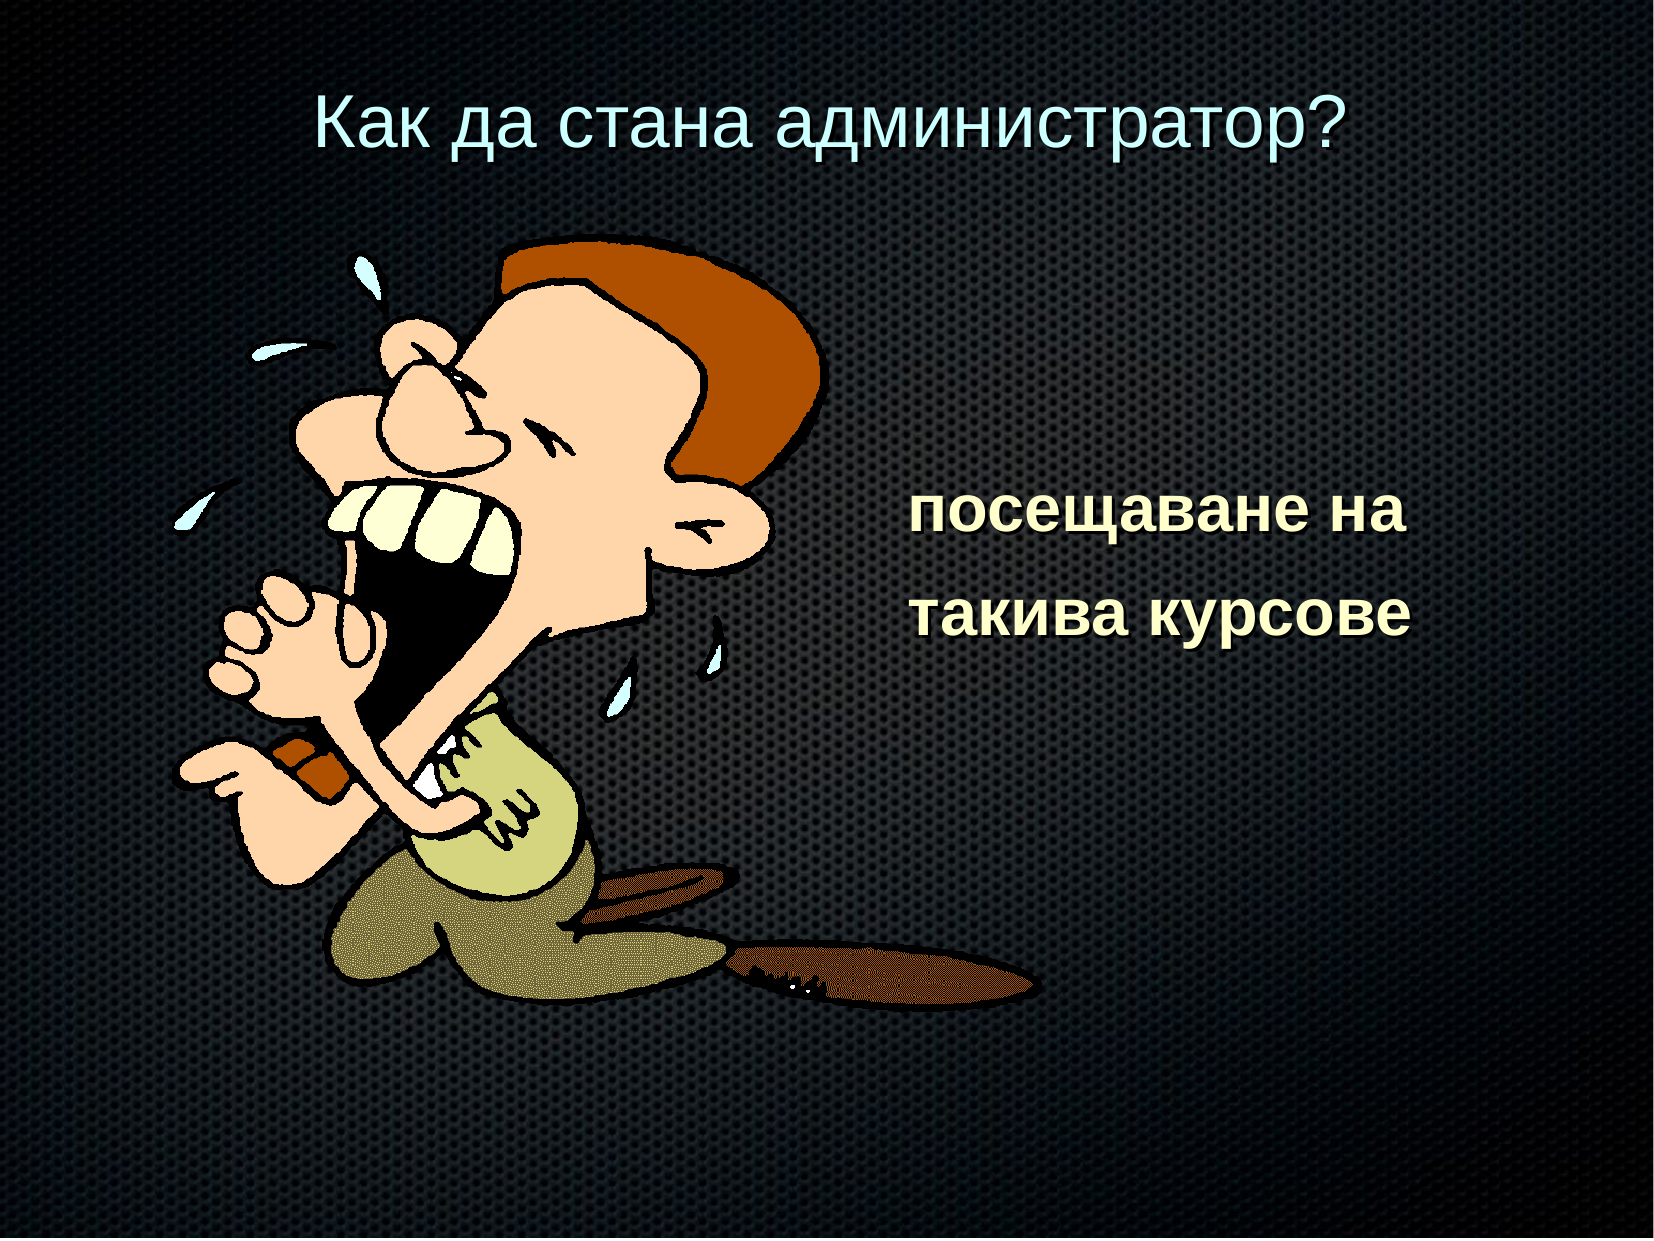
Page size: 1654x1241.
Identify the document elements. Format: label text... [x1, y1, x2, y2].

title Как да стана администратор? [86, 25, 1576, 218]
list посещаване на такива курсове [82, 262, 1571, 1148]
picture [0, 0, 1654, 1238]
